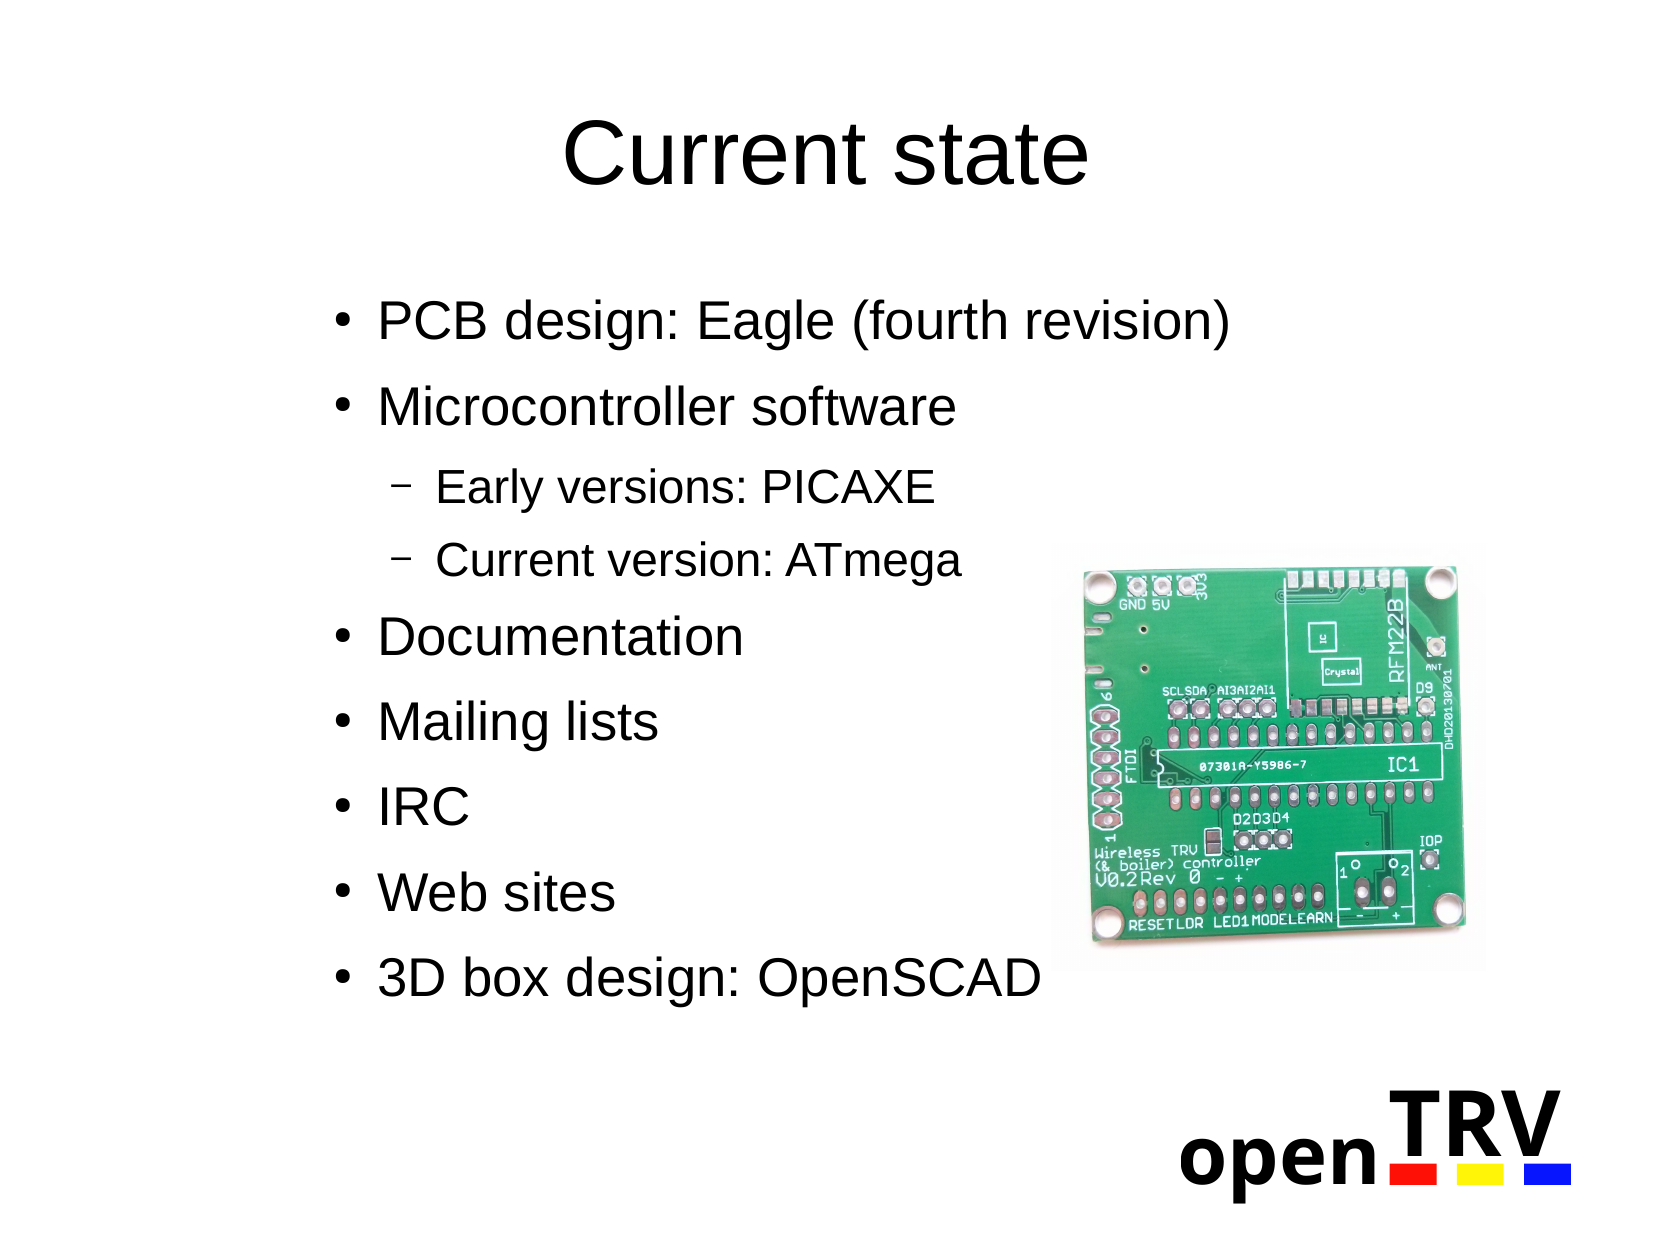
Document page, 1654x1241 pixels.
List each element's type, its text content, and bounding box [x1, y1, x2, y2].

title Current state [82, 49, 1571, 257]
picture [1051, 543, 1486, 971]
list PCB design: Eagle (fourth revision) Microcontroller software Early versions: PICAXE Current version: ATmega Documentation Mailing lists IRC Web sites 3D box design: OpenSCAD [318, 290, 1571, 1010]
